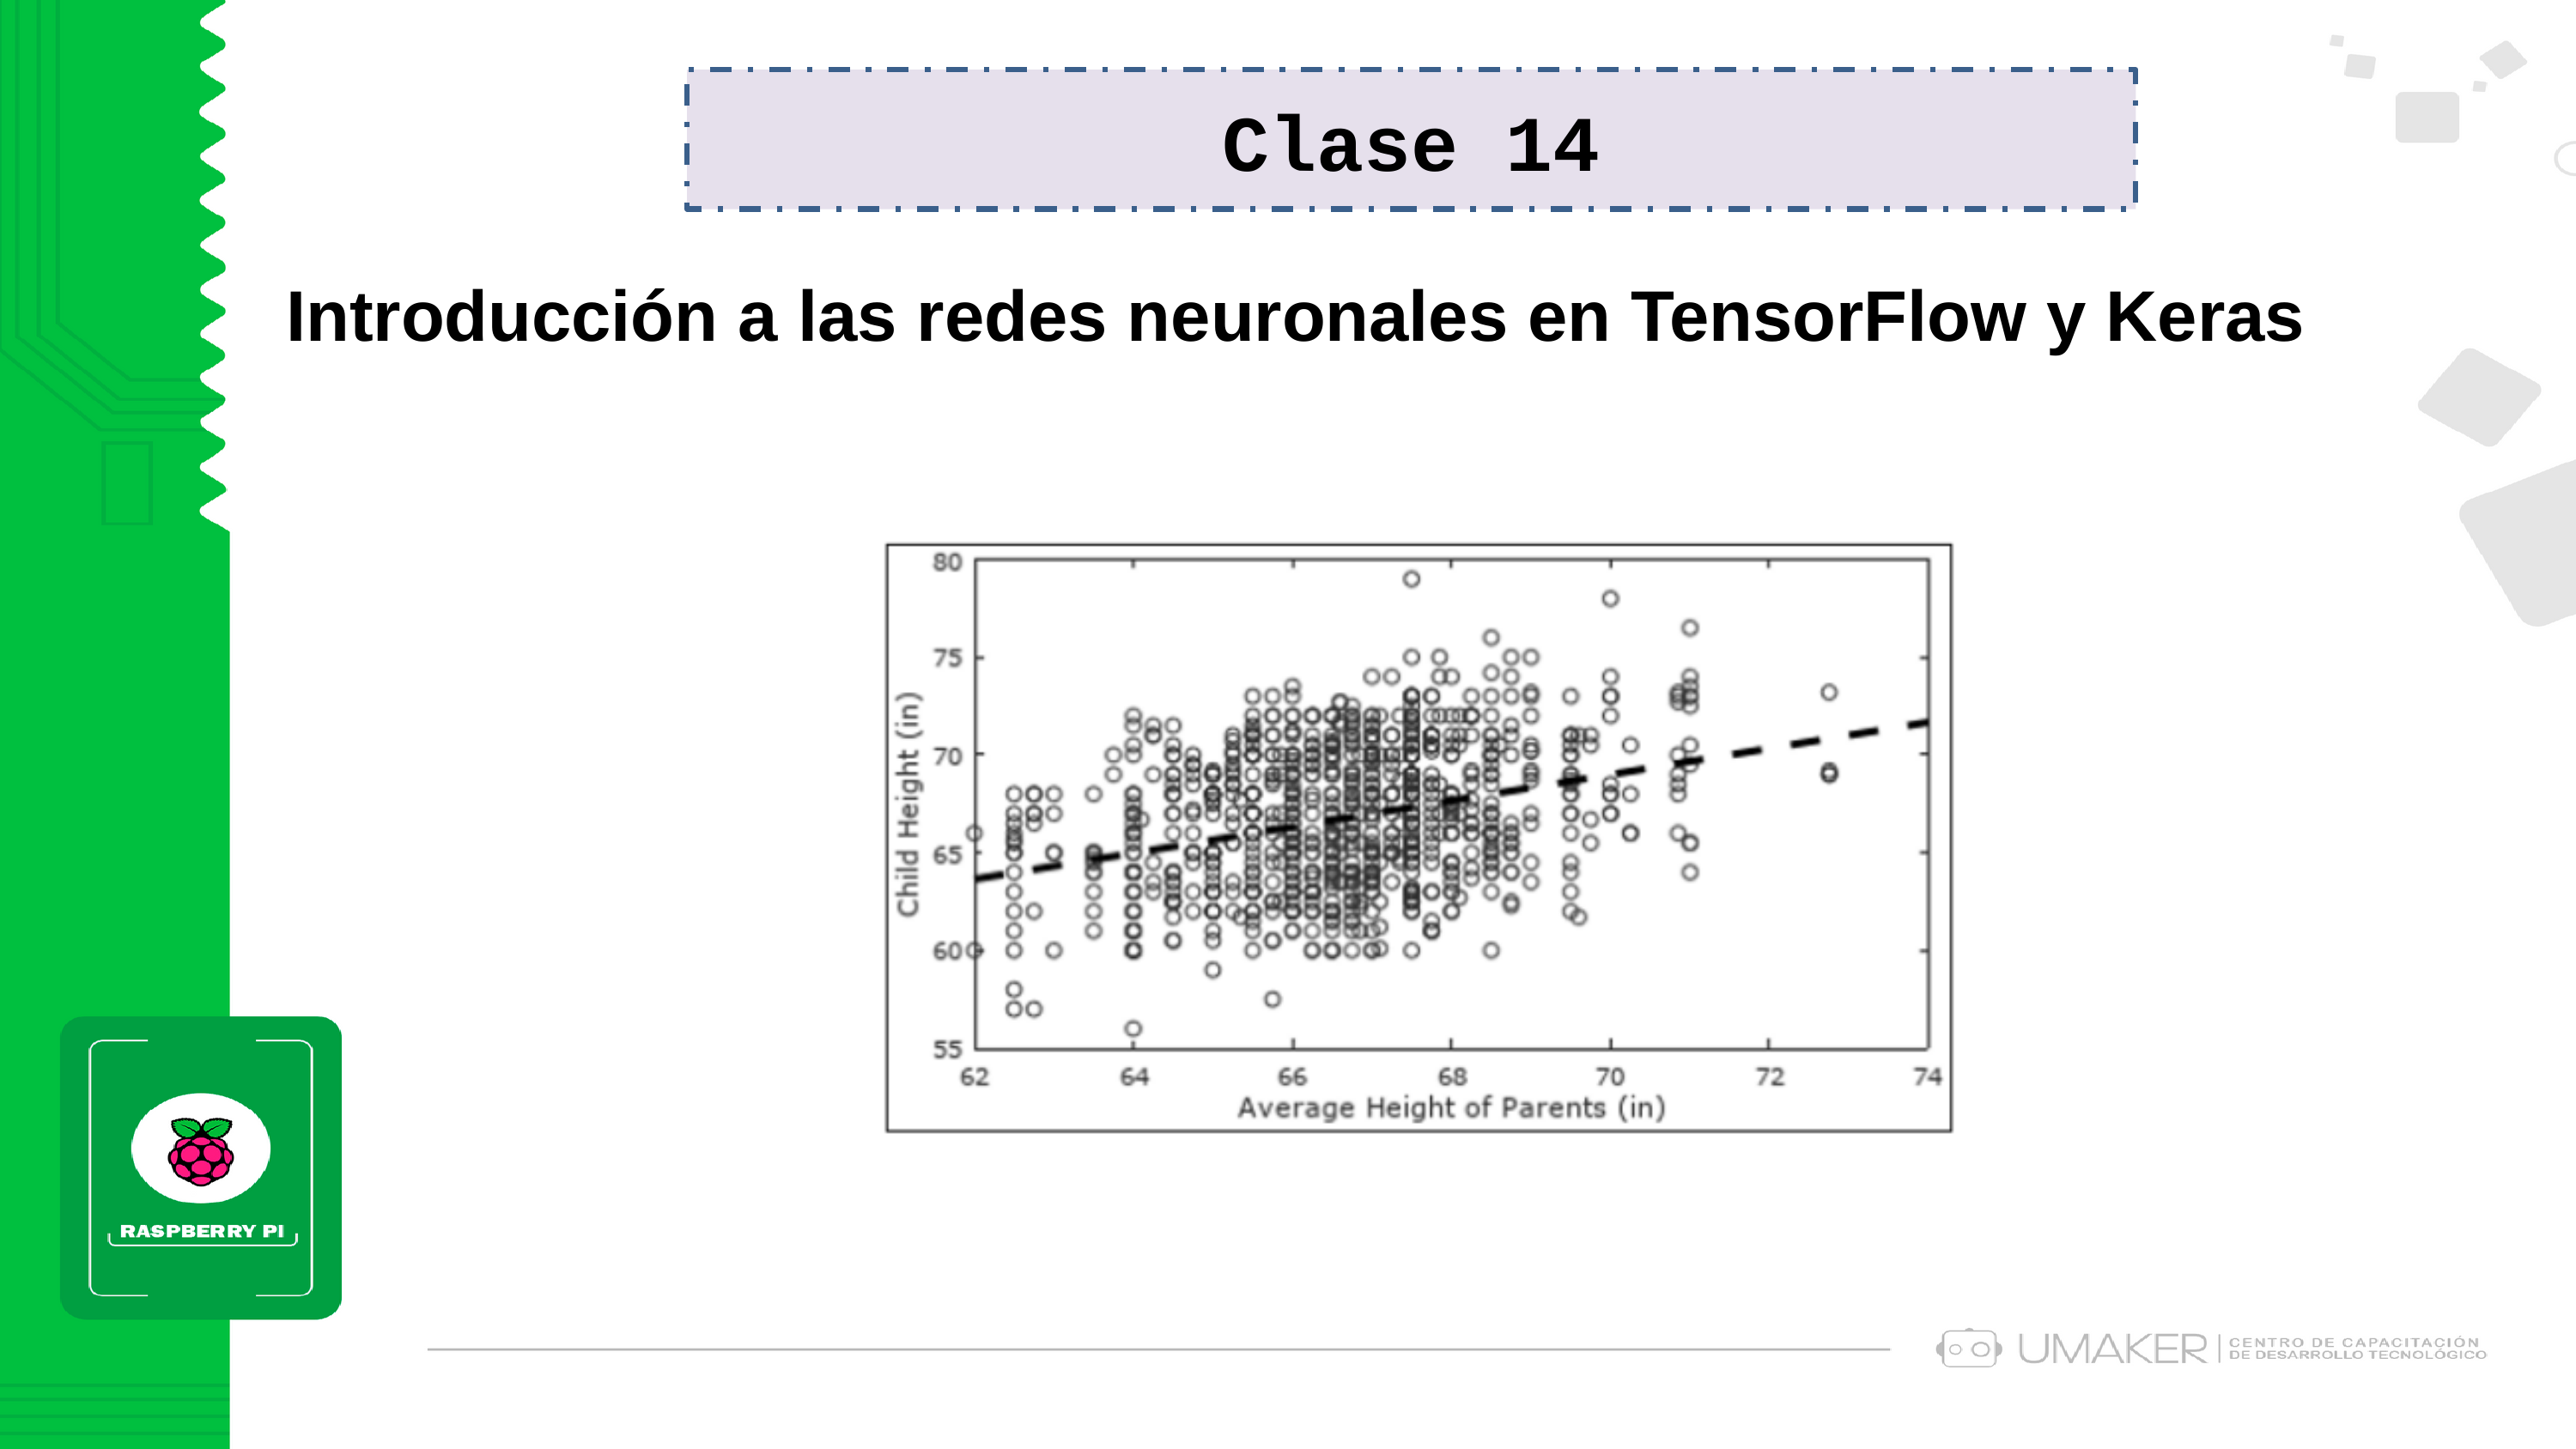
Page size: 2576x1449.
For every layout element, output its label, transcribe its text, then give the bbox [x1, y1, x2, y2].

text_box Clase 14 [687, 70, 2136, 209]
picture [0, 0, 2576, 1449]
text_box Introducción a las redes neuronales en TensorFlow y Keras [229, 264, 2363, 416]
